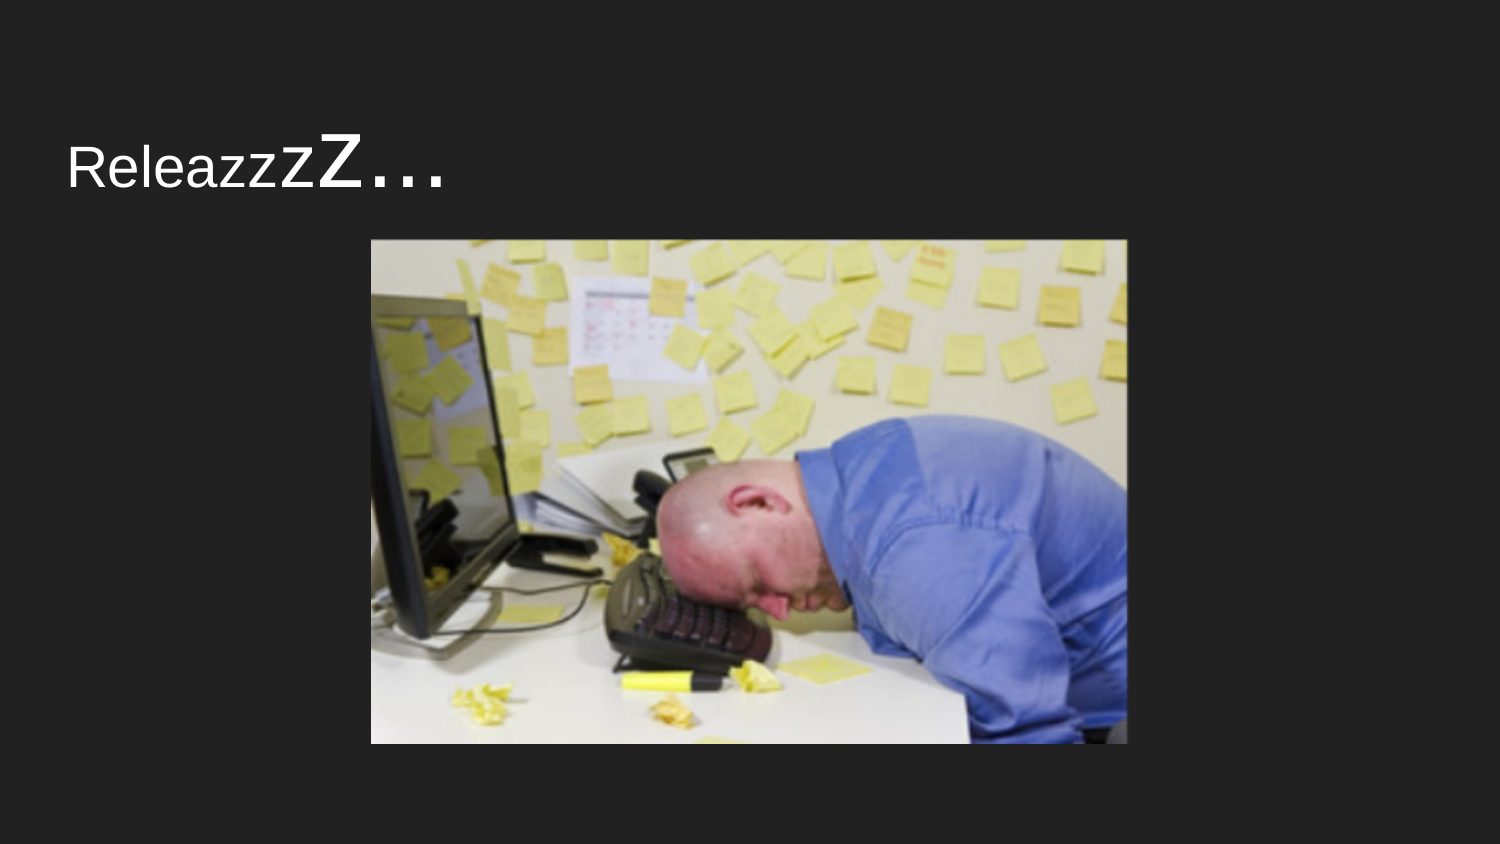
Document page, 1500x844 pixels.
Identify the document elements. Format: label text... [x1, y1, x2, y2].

picture [371, 239, 1129, 744]
title Releazzzz... [51, 72, 1449, 167]
